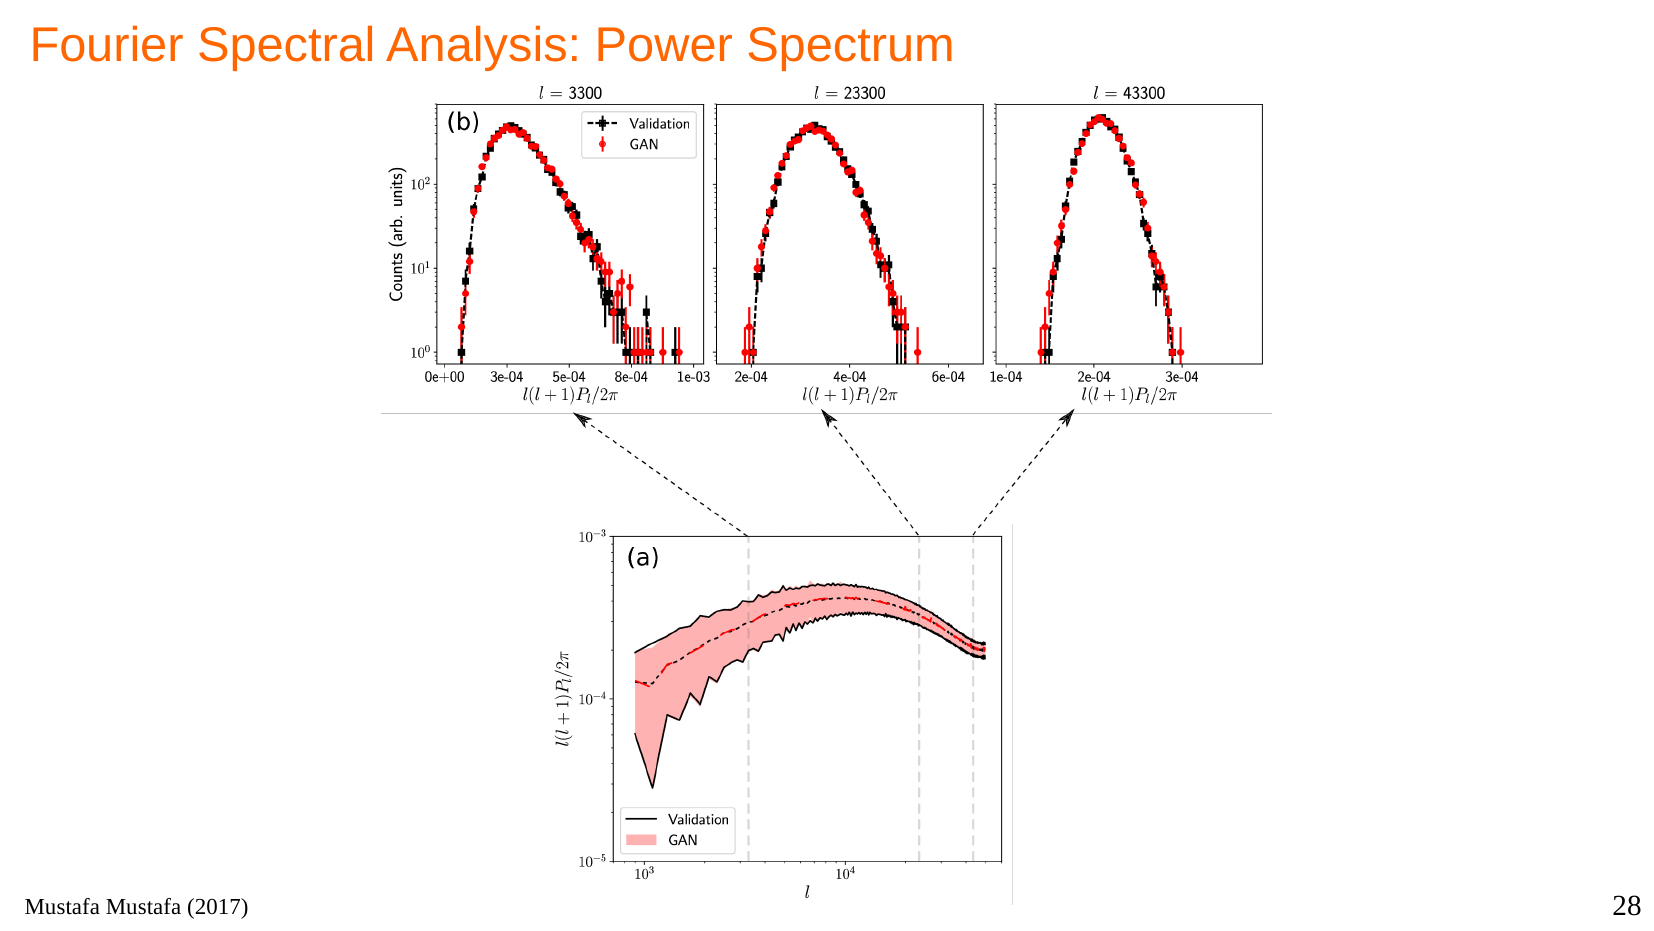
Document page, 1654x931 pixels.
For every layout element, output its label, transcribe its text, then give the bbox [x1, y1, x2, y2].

picture [381, 78, 1272, 905]
title Fourier Spectral Analysis: Power Spectrum [29, 15, 1621, 74]
